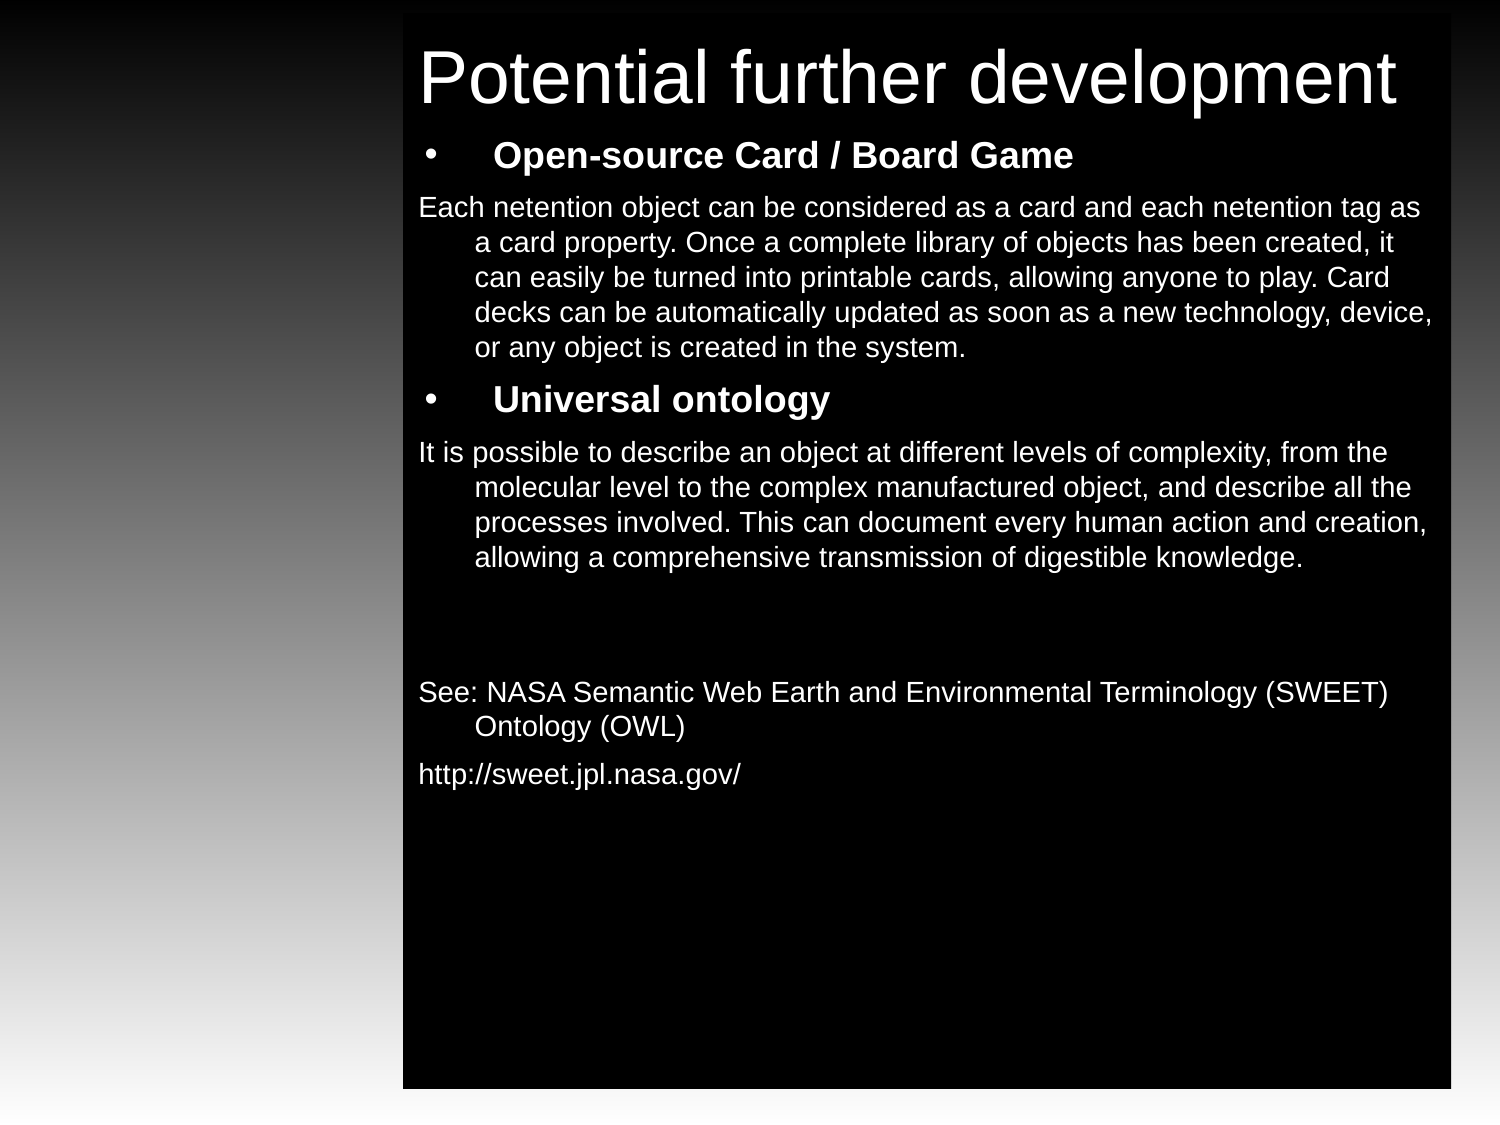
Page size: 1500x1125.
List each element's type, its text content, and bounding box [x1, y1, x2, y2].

list Potential further development Open-source Card / Board Game Each netention object can be considered as a card and each netention tag as a card property. Once a complete library of objects has been created, it can easily be turned into printable cards, allowing anyone to play. Card decks can be automatically updated as soon as a new technology, device, or any object is created in the system. Universal ontology It is possible to describe an object at different levels of complexity, from the molecular level to the complex manufactured object, and describe all the processes involved. This can document every human action and creation, allowing a comprehensive transmission of digestible knowledge. See: NASA Semantic Web Earth and Environmental Terminology (SWEET) Ontology (OWL) http://sweet.jpl.nasa.gov/ [403, 13, 1452, 1089]
